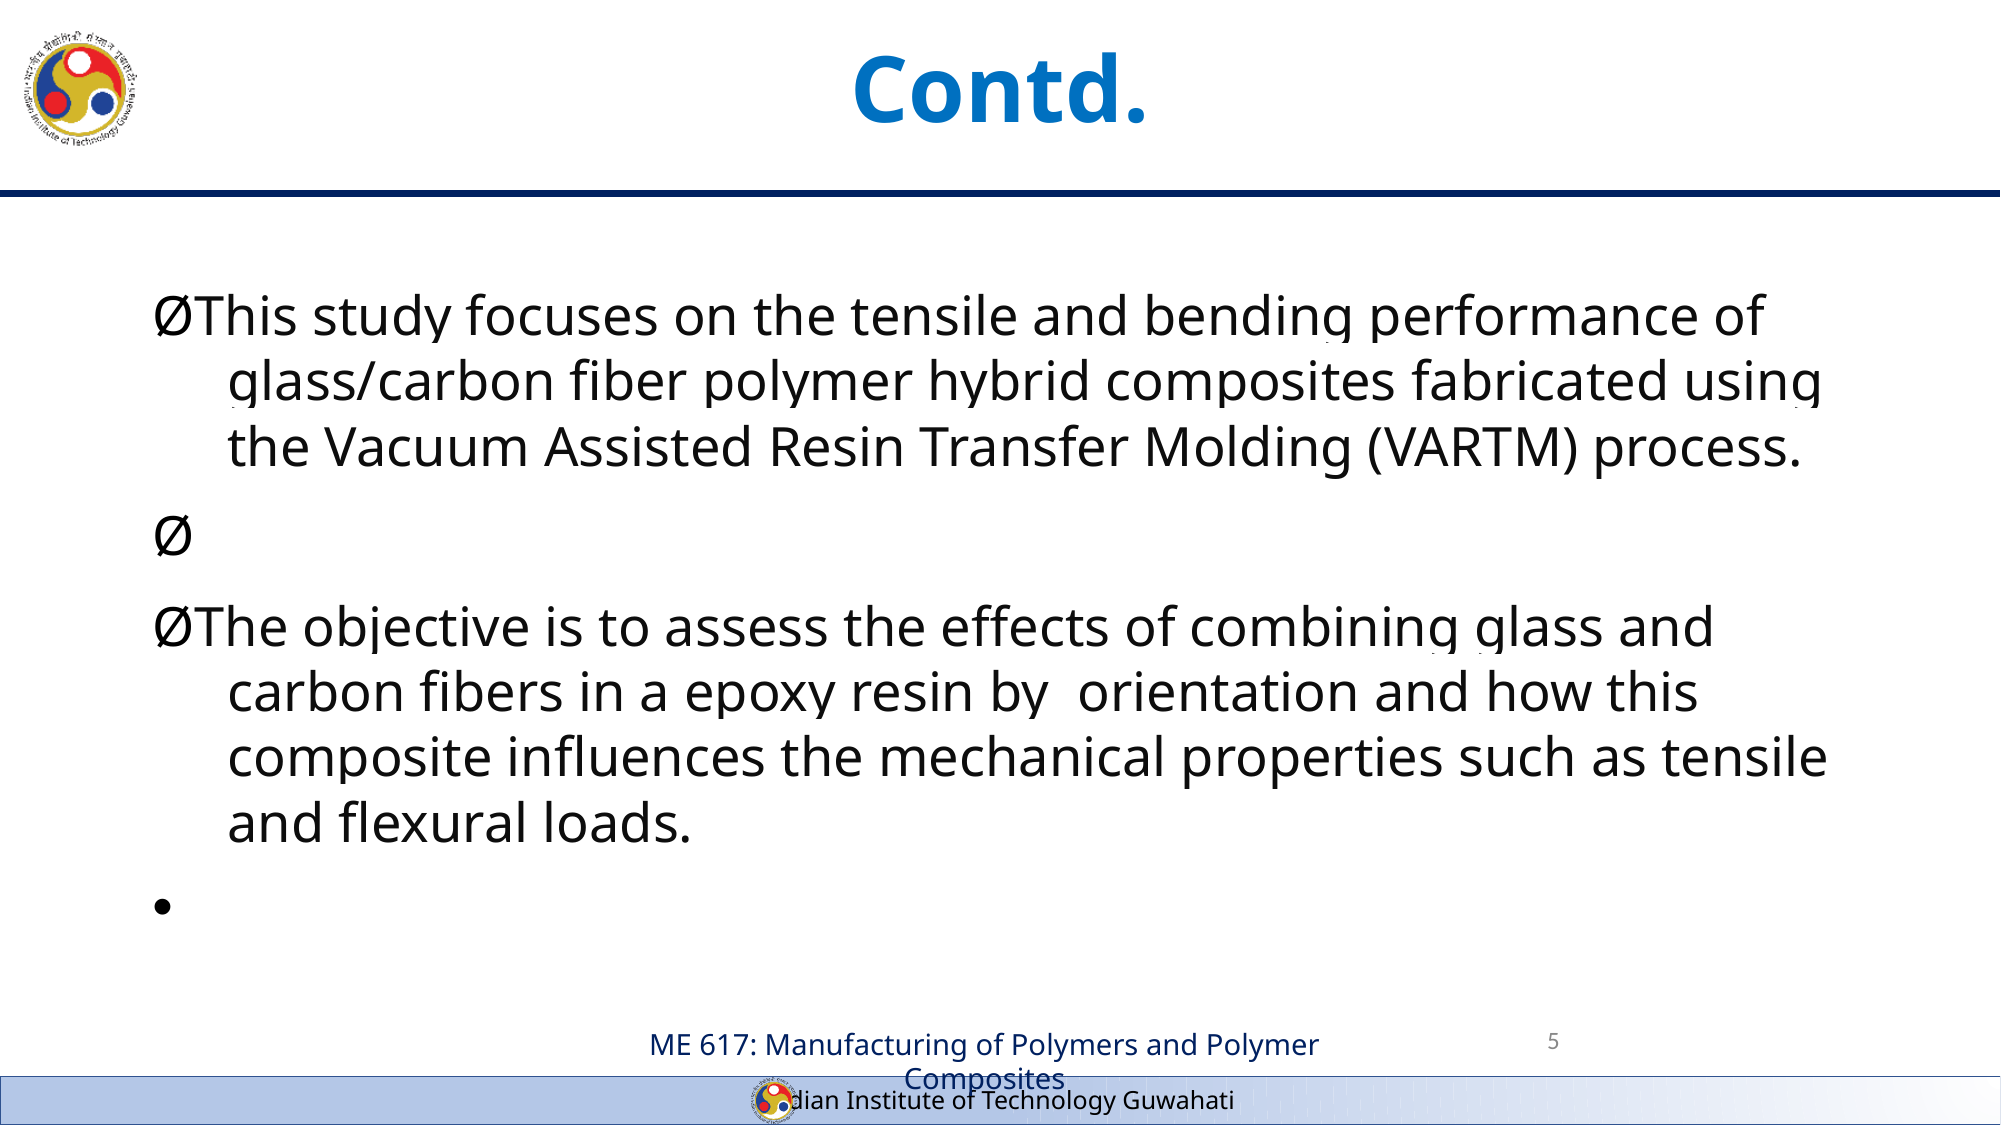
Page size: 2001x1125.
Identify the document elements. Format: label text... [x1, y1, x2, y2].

text_box [1531, 1009, 1982, 1070]
title Contd. [137, 36, 1863, 155]
list This study focuses on the tensile and bending performance of glass/carbon fiber polymer hybrid composites fabricated using the Vacuum Assisted Resin Transfer Molding (VARTM) process. The objective is to assess the effects of combining glass and carbon fibers in a epoxy resin by orientation and how this composite influences the mechanical properties such as tensile and flexural loads. [137, 274, 1863, 988]
